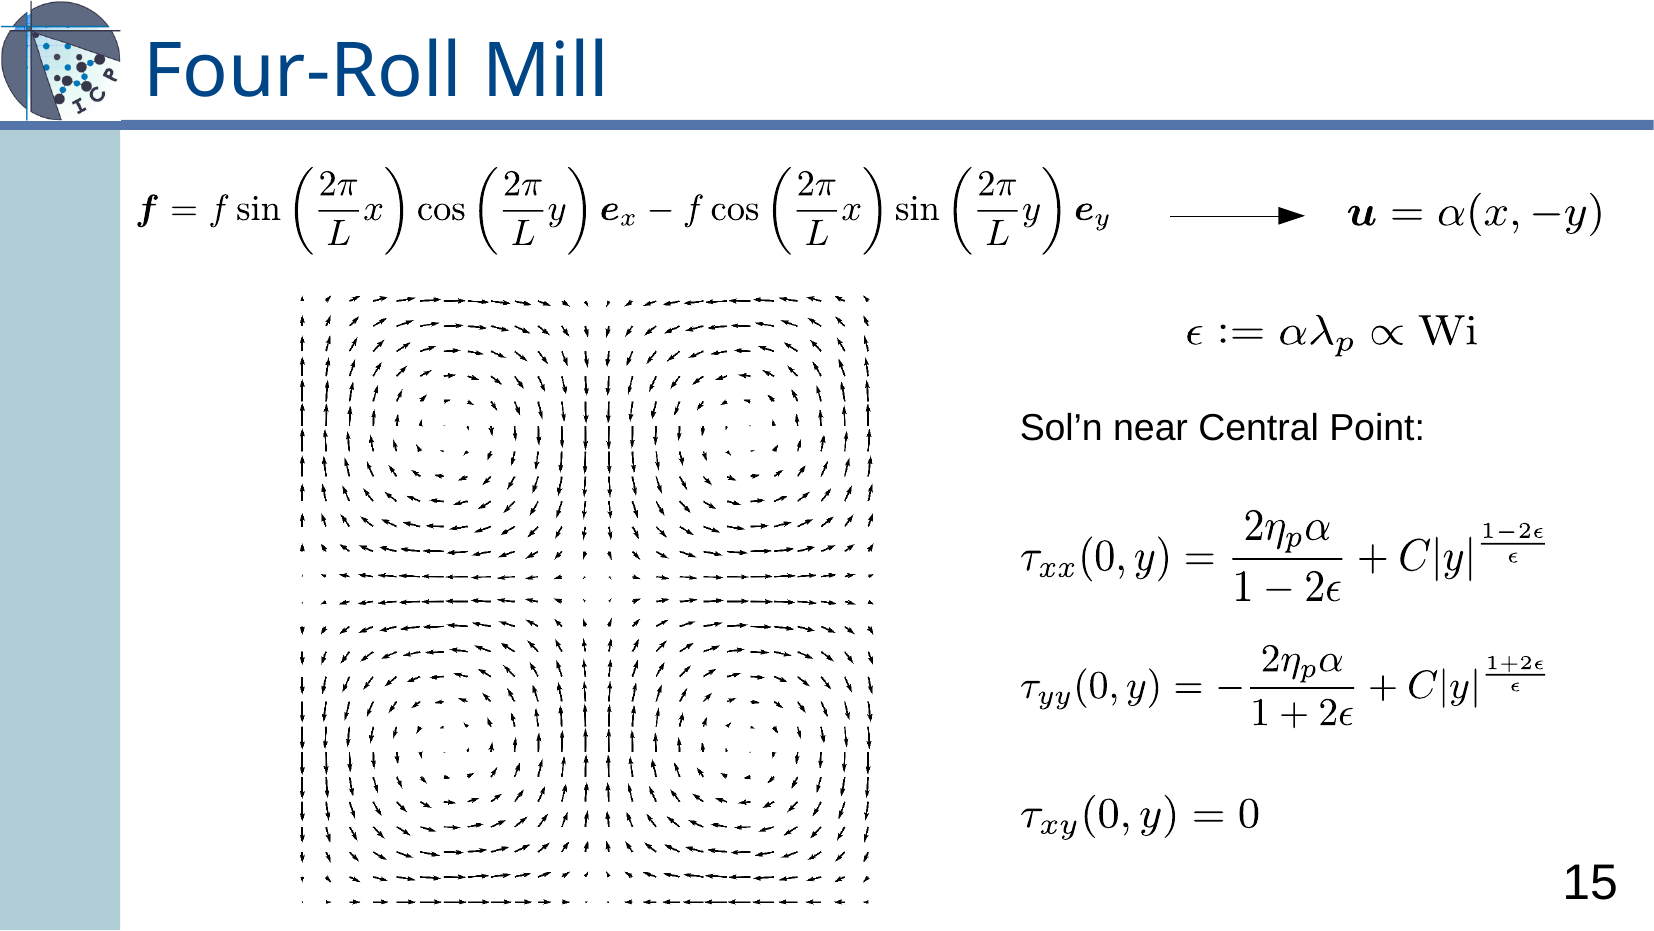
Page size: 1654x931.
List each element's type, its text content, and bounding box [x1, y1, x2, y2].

text_box Sol’n near Central Point: [1005, 399, 1637, 466]
text_box [1020, 794, 1261, 840]
text_box [1020, 644, 1546, 729]
text_box [135, 167, 1111, 255]
title Four-Roll Mill [135, 0, 1636, 121]
picture [0, 0, 121, 121]
text_box [1020, 509, 1546, 605]
text_box [1346, 192, 1606, 236]
picture [270, 279, 894, 920]
text_box [1185, 314, 1479, 357]
